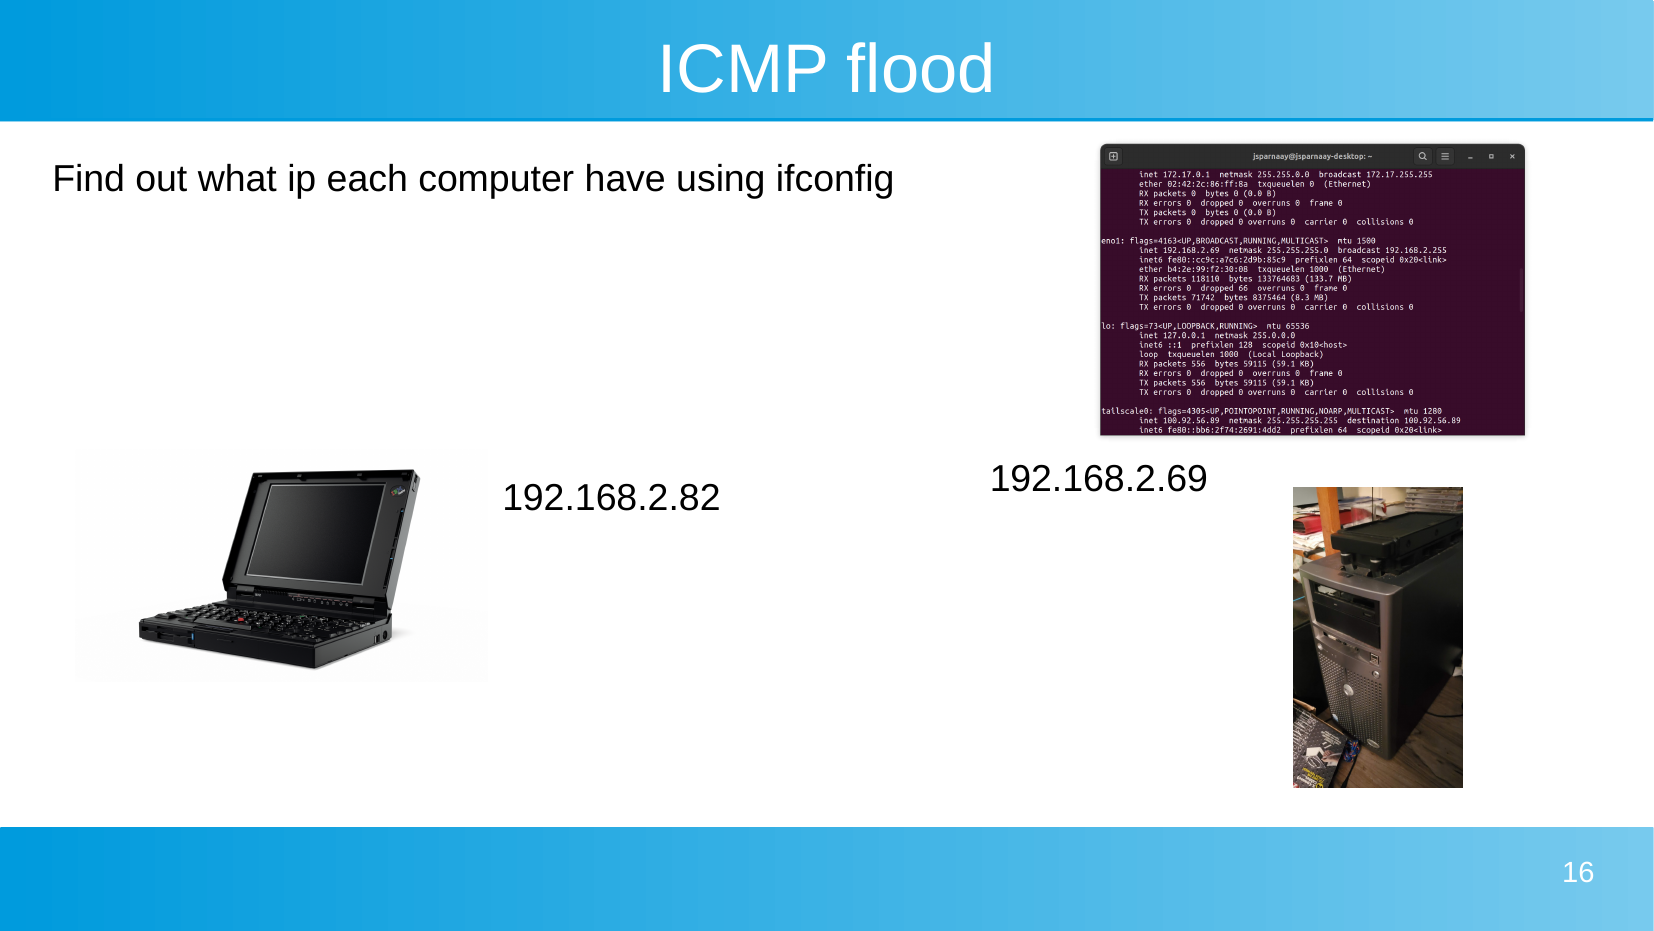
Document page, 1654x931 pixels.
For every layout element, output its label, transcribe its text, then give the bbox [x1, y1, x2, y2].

title ICMP flood [59, 29, 1595, 108]
picture [1293, 487, 1463, 788]
picture [75, 449, 488, 683]
text_box 192.168.2.69 [975, 450, 1276, 507]
text_box 192.168.2.82 [487, 469, 788, 527]
picture [1087, 132, 1538, 451]
text_box ­Find out what ip each computer have using ifconfig [37, 150, 1087, 207]
